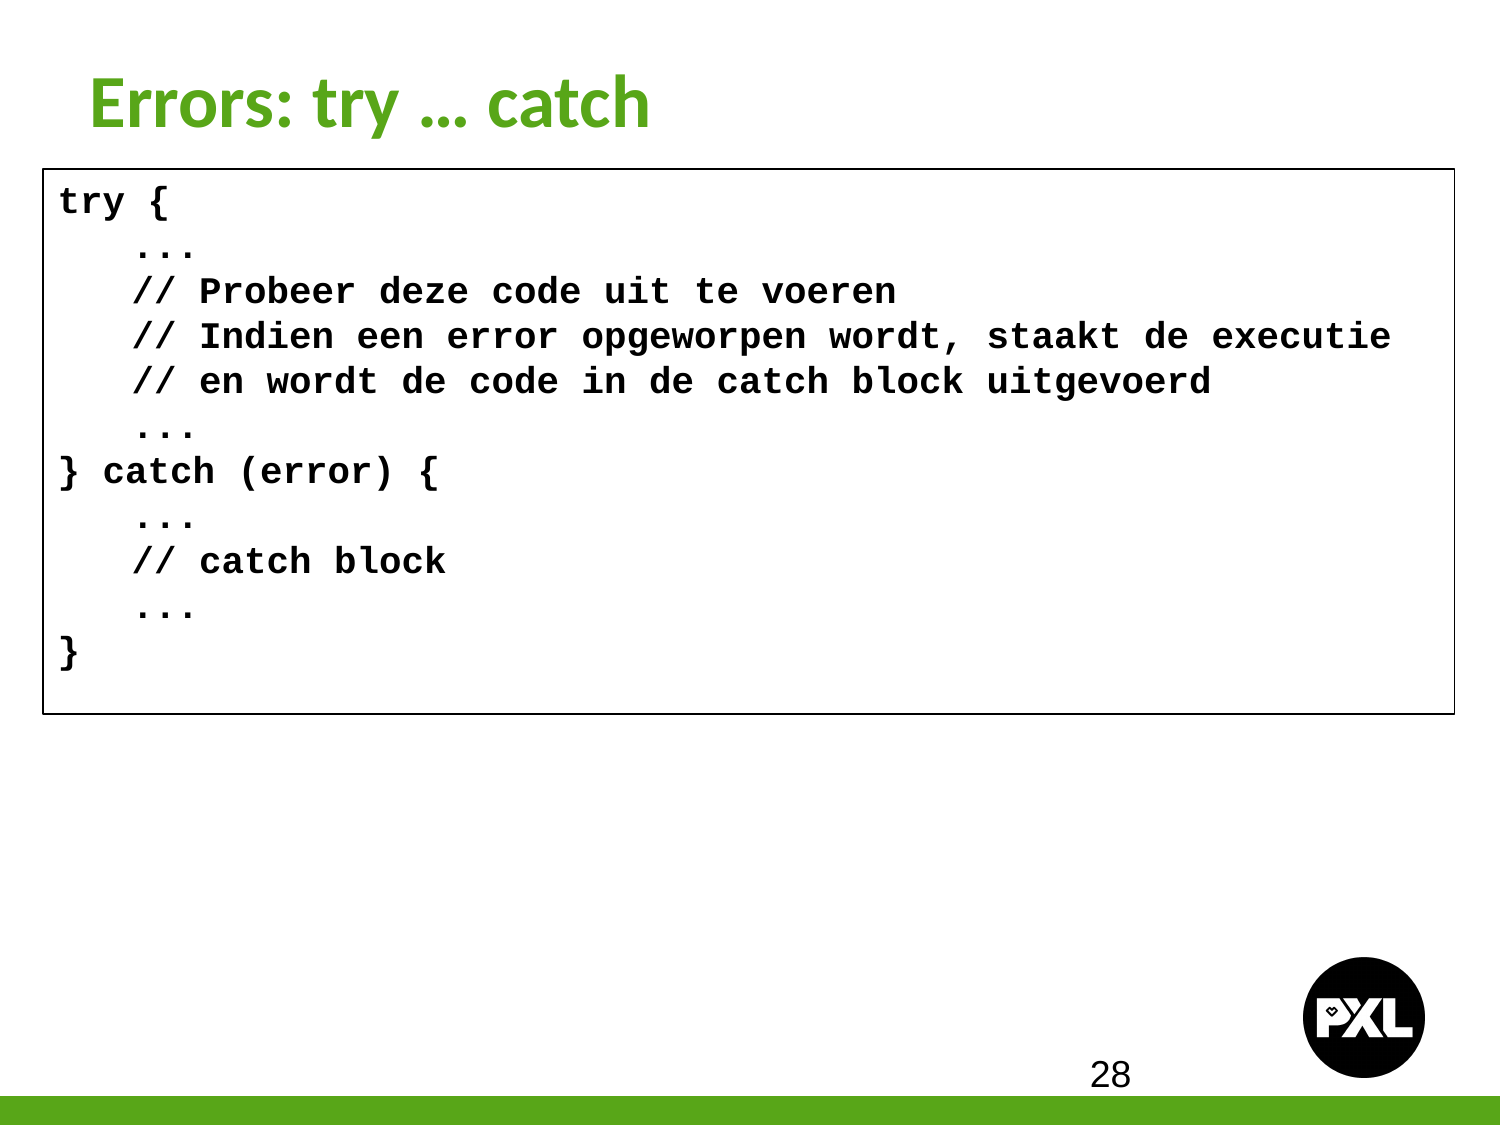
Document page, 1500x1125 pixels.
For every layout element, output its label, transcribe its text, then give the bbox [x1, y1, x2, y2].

text_box <number> [1074, 1042, 1304, 1103]
picture [1303, 957, 1425, 1078]
text_box try { ... // Probeer deze code uit te voeren // Indien een error opgeworpen wordt, staakt de executie // en wordt de code in de catch block uitgevoerd ... } catch (error) { ... // catch block ... } [42, 168, 1455, 714]
text_box Errors: try … catch [75, 45, 1425, 168]
